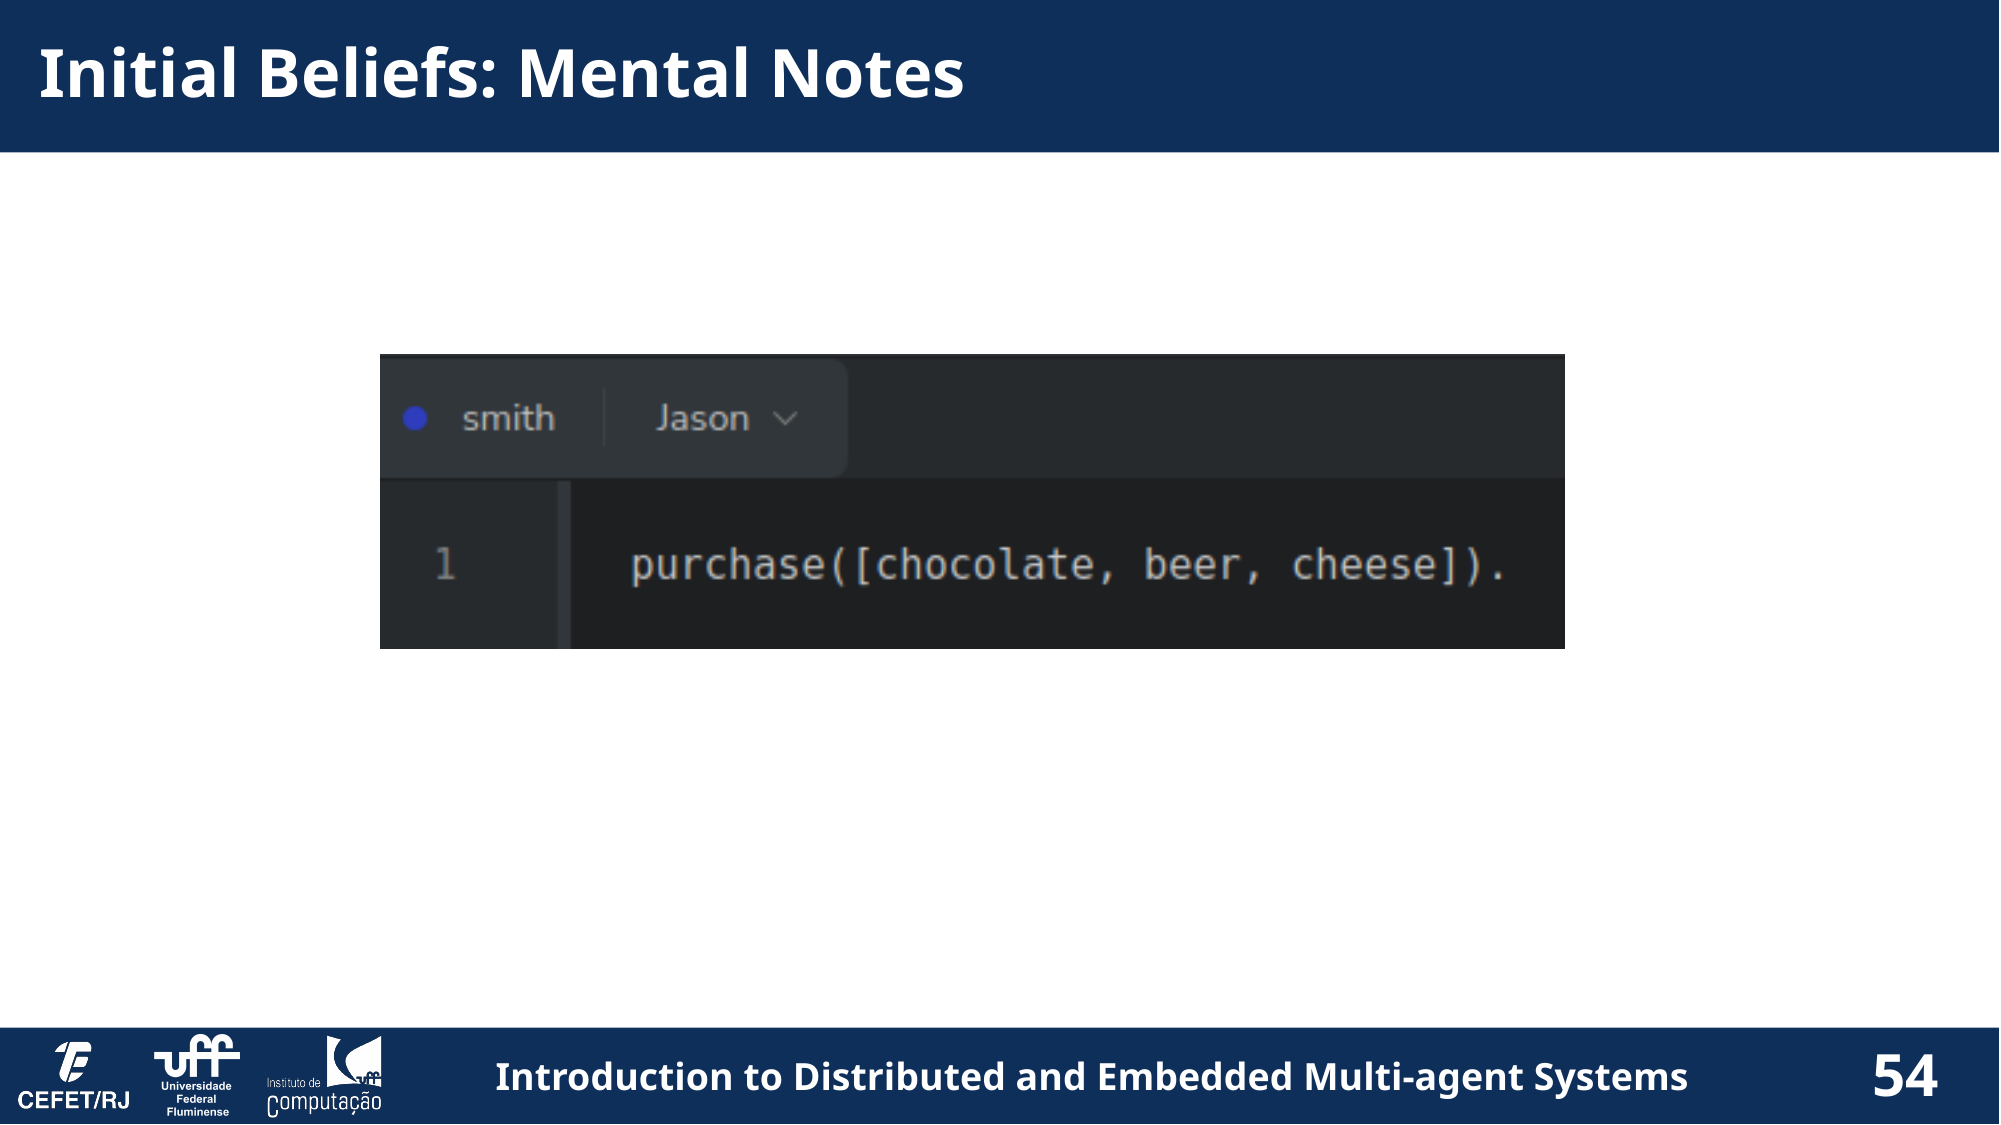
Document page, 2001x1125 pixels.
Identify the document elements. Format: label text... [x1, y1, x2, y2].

picture [18, 1021, 129, 1125]
picture [265, 1033, 383, 1118]
picture [153, 1033, 241, 1121]
picture [380, 354, 1565, 650]
text_box Initial Beliefs: Mental Notes [25, 23, 1999, 119]
